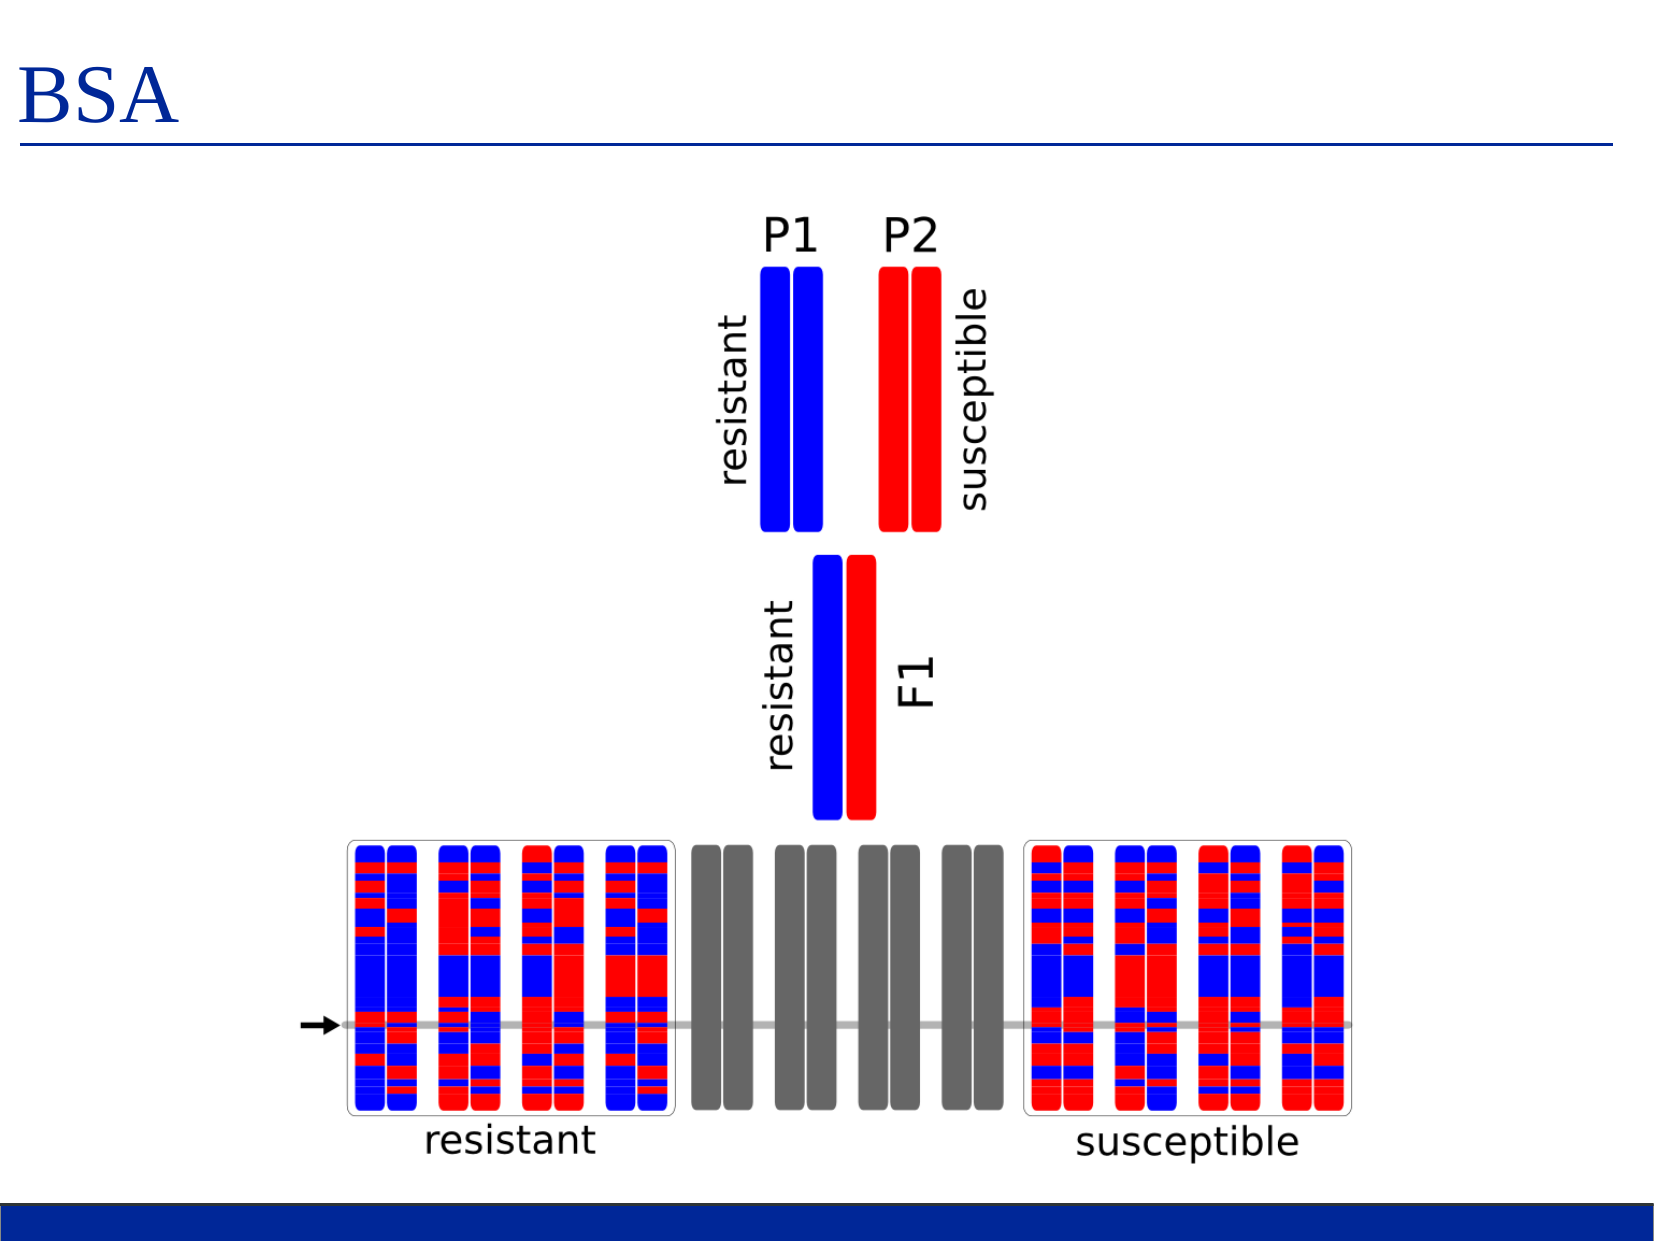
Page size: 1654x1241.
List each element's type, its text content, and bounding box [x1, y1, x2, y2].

title BSA [17, 0, 1589, 198]
picture [289, 200, 1364, 1170]
